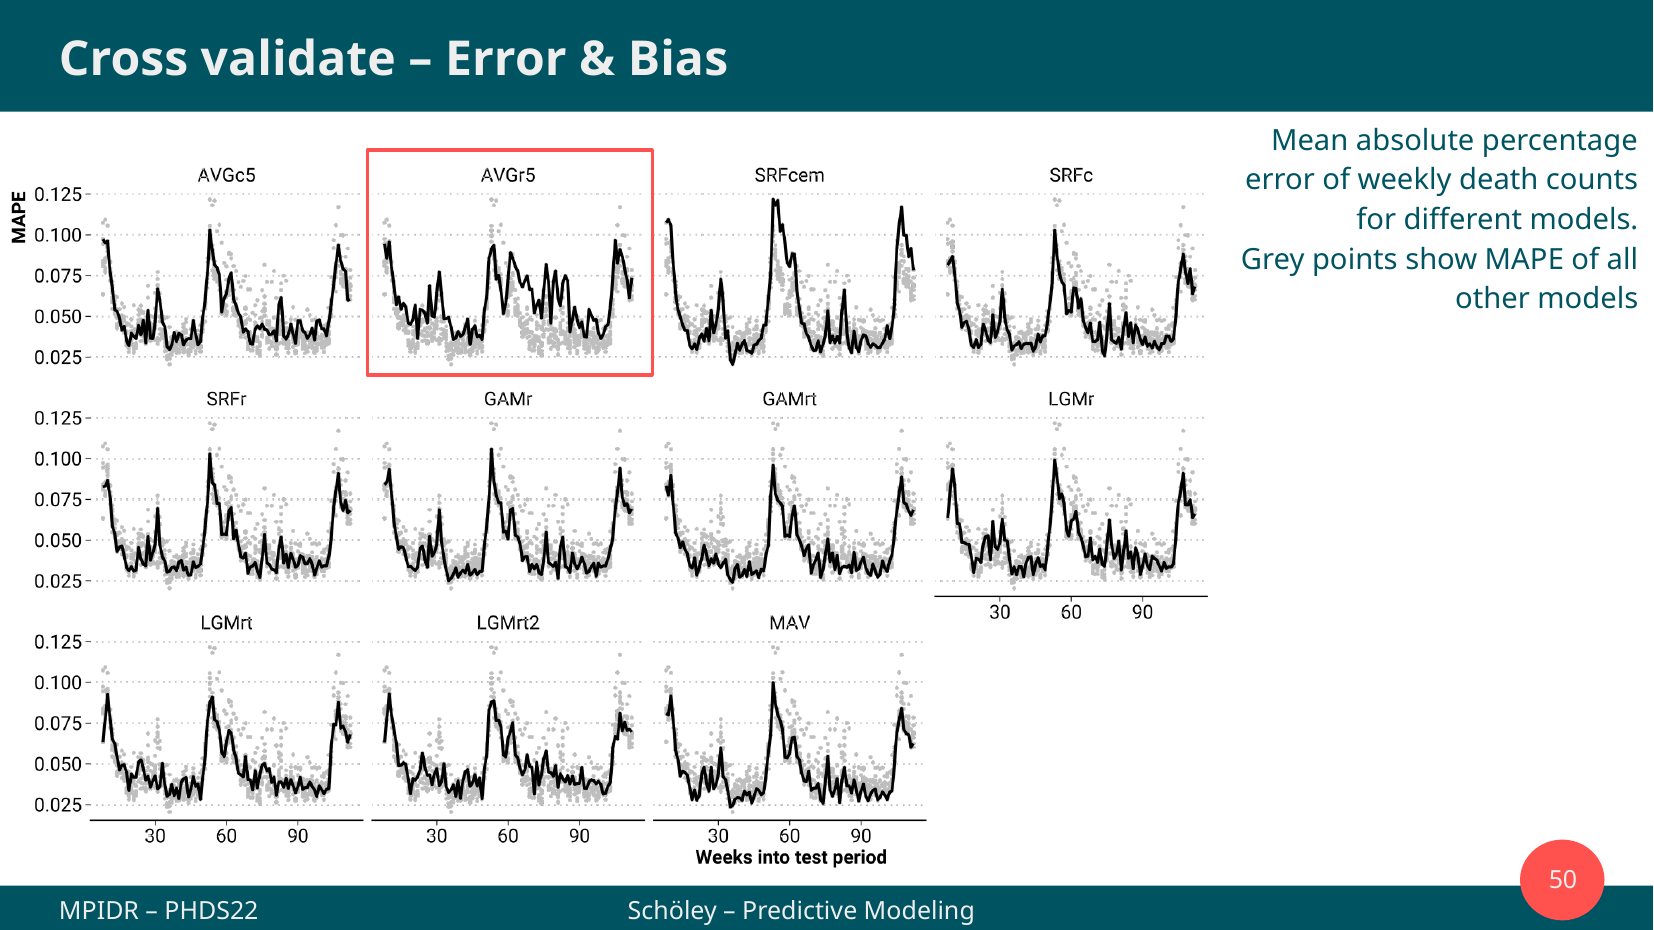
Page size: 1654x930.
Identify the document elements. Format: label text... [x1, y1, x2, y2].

picture [2, 149, 1216, 878]
picture [369, 152, 651, 373]
title Cross validate – Error & Bias [58, 0, 1594, 117]
text_box Mean absolute percentage error of weekly death counts for different models. Grey points show MAPE of all other models [1215, 111, 1653, 403]
